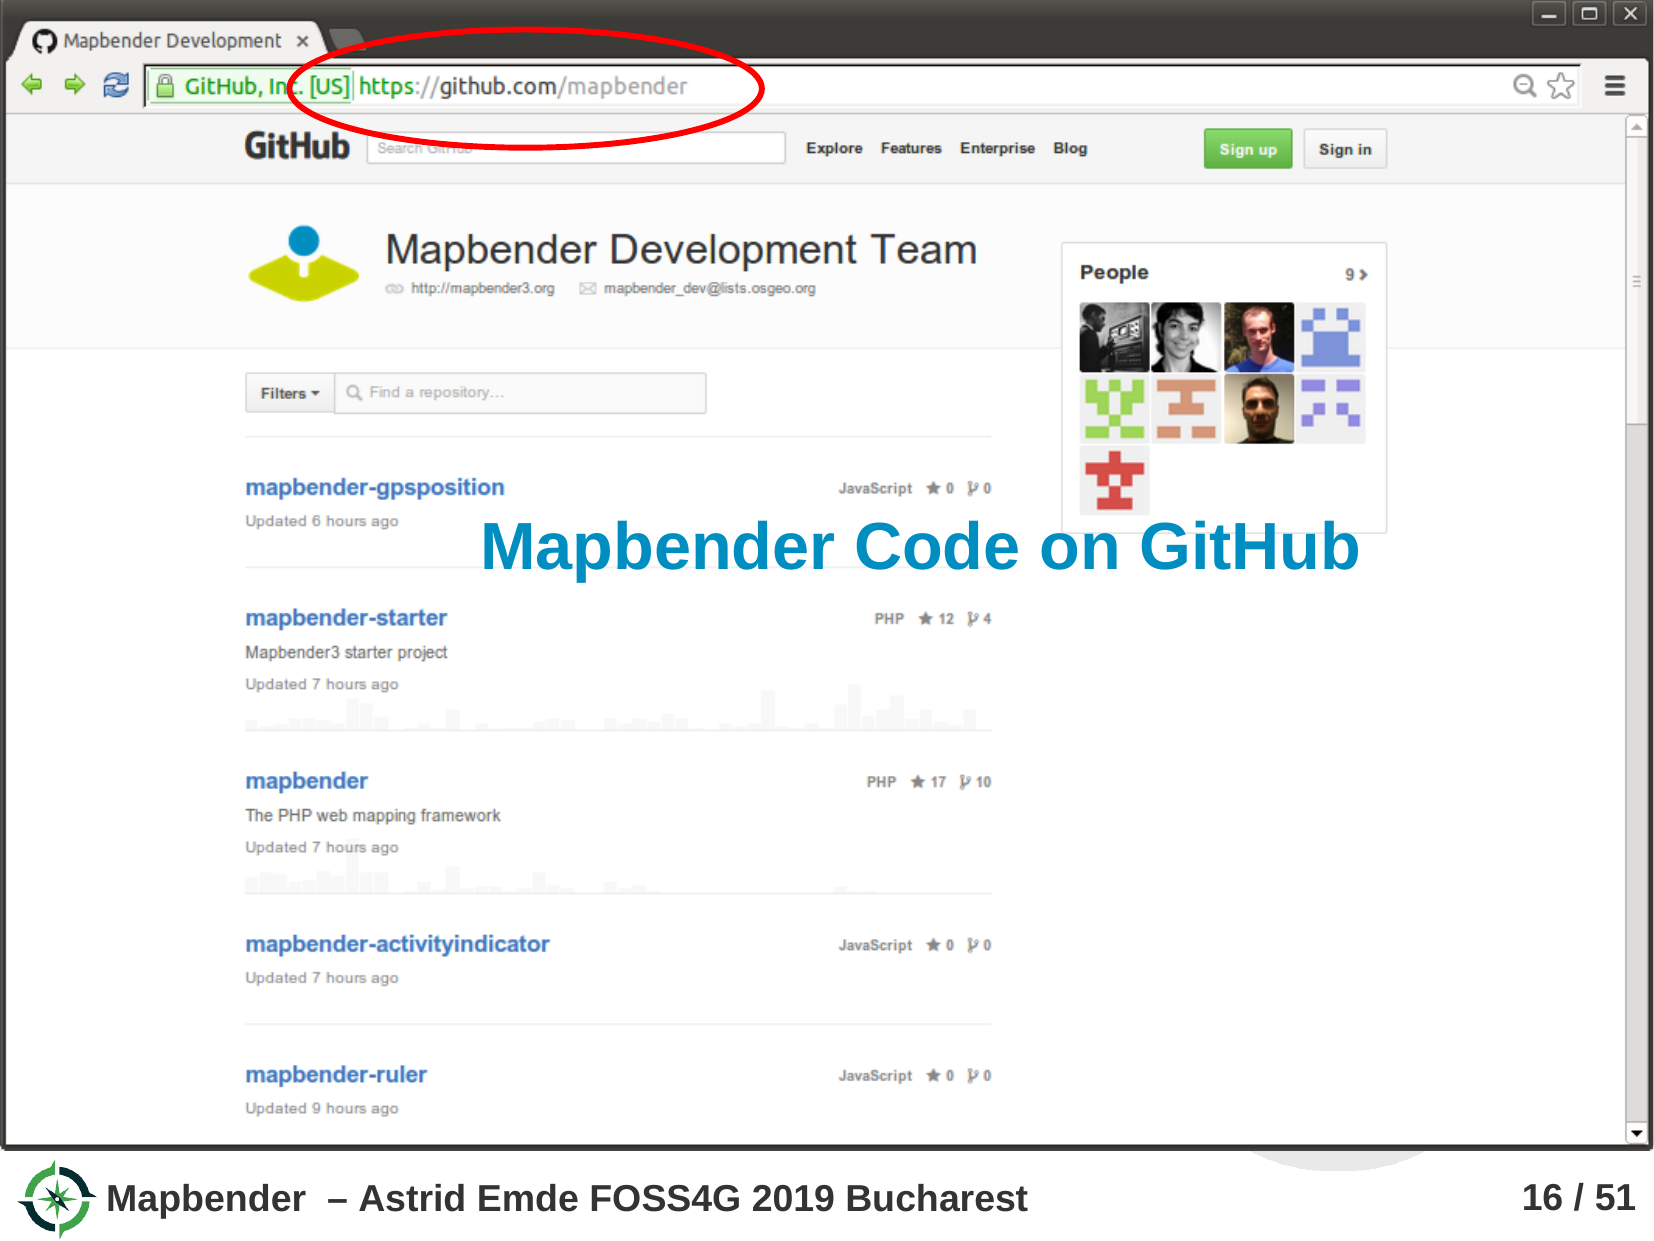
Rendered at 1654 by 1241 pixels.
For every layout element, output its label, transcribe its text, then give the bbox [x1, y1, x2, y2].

picture [0, 0, 1654, 1151]
title Mapbender Code on GitHub [177, 472, 1654, 621]
picture [16, 1158, 98, 1240]
